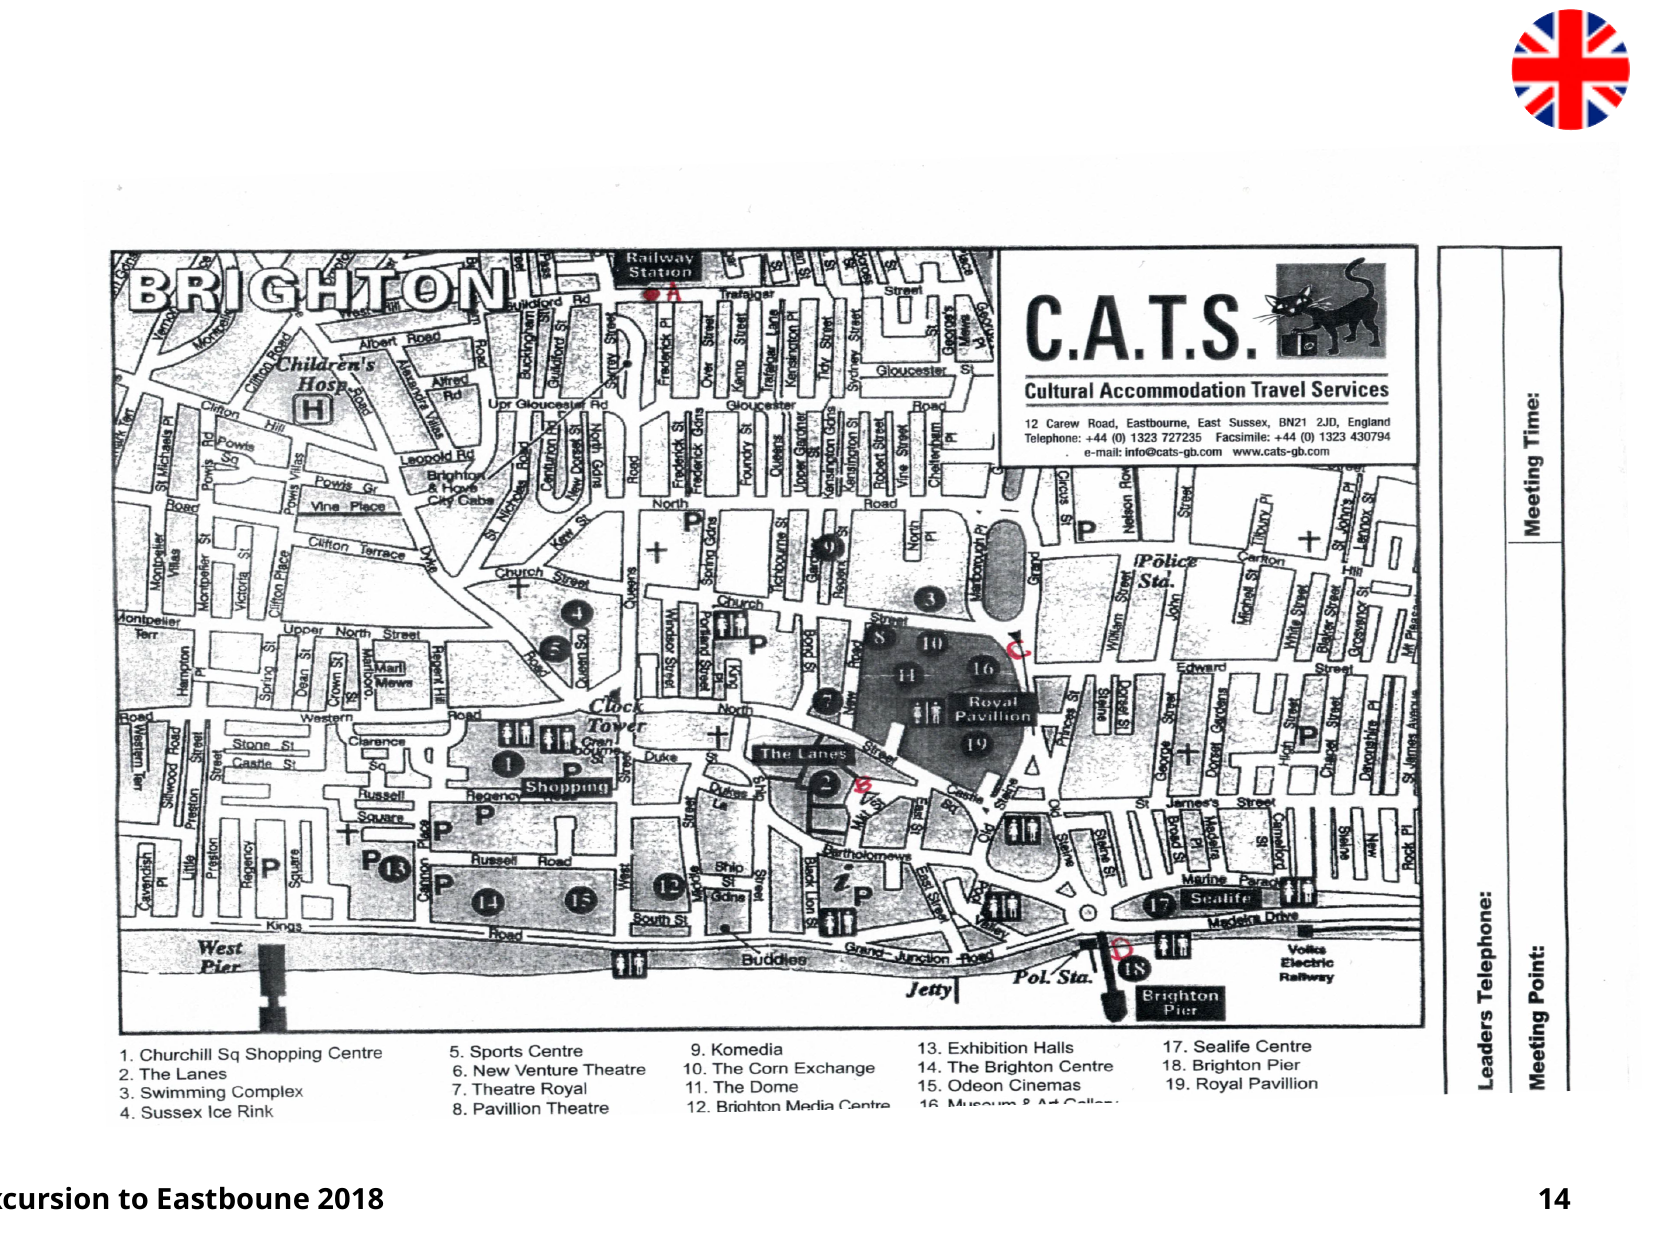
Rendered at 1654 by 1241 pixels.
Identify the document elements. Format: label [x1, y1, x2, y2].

picture [1511, 9, 1630, 131]
picture [82, 141, 1642, 1127]
